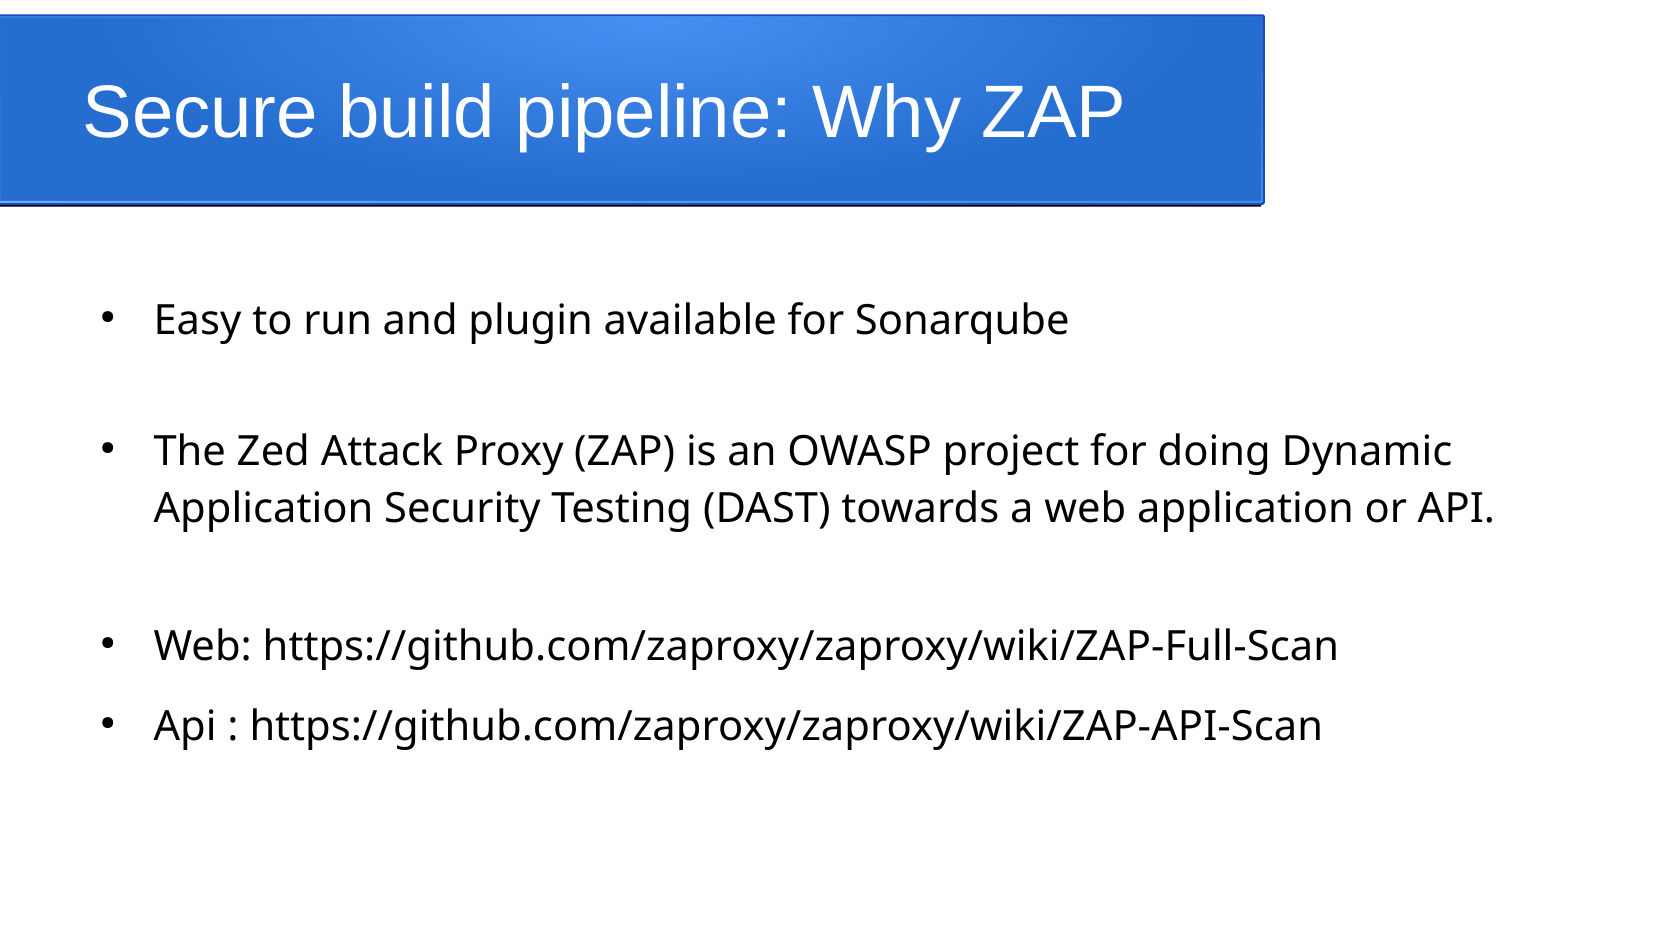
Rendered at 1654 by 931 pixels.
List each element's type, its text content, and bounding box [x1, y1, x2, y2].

list Easy to run and plugin available for Sonarqube The Zed Attack Proxy (ZAP) is an OWASP project for doing Dynamic Application Security Testing (DAST) towards a web application or API. Web: https://github.com/zaproxy/zaproxy/wiki/ZAP-Full-Scan Api : https://github.com/zaproxy/zaproxy/wiki/ZAP-API-Scan [82, 224, 1571, 764]
title Secure build pipeline: Why ZAP [82, 29, 1235, 196]
